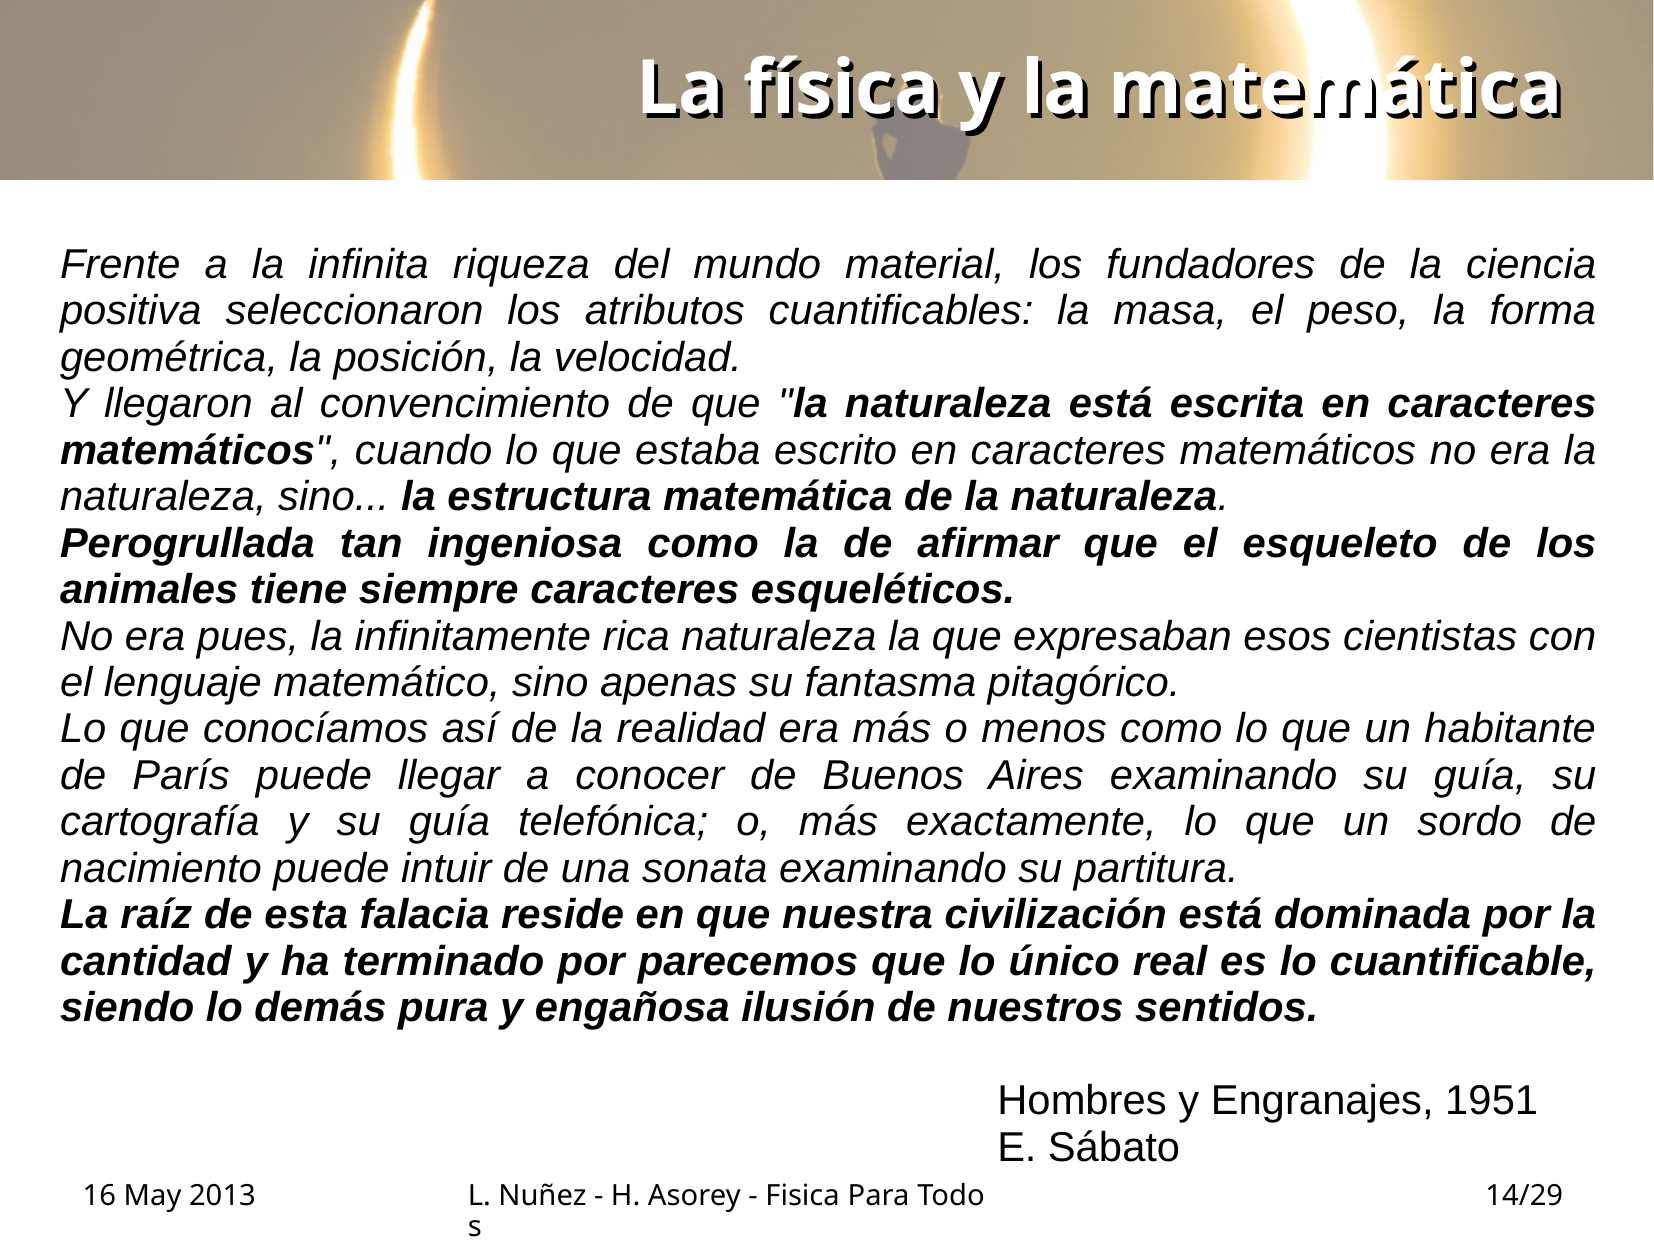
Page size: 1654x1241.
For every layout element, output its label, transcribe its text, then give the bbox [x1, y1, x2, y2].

title La física y la matemática [75, 19, 1564, 151]
picture [0, 0, 1654, 180]
subtitle Frente a la infinita riqueza del mundo material, los fundadores de la ciencia positiva seleccionaron los atributos cuantificables: la masa, el peso, la forma geométrica, la posición, la velocidad. Y llegaron al convencimiento de que "la naturaleza está escrita en caracteres matemáticos", cuando lo que estaba escrito en caracteres matemáticos no era la naturaleza, sino... la estructura matemática de la naturaleza. Perogrullada tan ingeniosa como la de afirmar que el esqueleto de los animales tiene siempre caracteres esqueléticos. No era pues, la infinitamente rica naturaleza la que expresaban esos cientistas con el lenguaje matemático, sino apenas su fantasma pitagórico. Lo que conocíamos así de la realidad era más o menos como lo que un habitante de París puede llegar a conocer de Buenos Aires examinando su guía, su cartografía y su guía telefónica; o, más exactamente, lo que un sordo de nacimiento puede intuir de una sonata examinando su partitura. La raíz de esta falacia reside en que nuestra civilización está dominada por la cantidad y ha terminado por parecemos que lo único real es lo cuantificable, siendo lo demás pura y engañosa ilusión de nuestros sentidos. Hombres y Engranajes, 1951 E. Sábato [60, 240, 1598, 1171]
